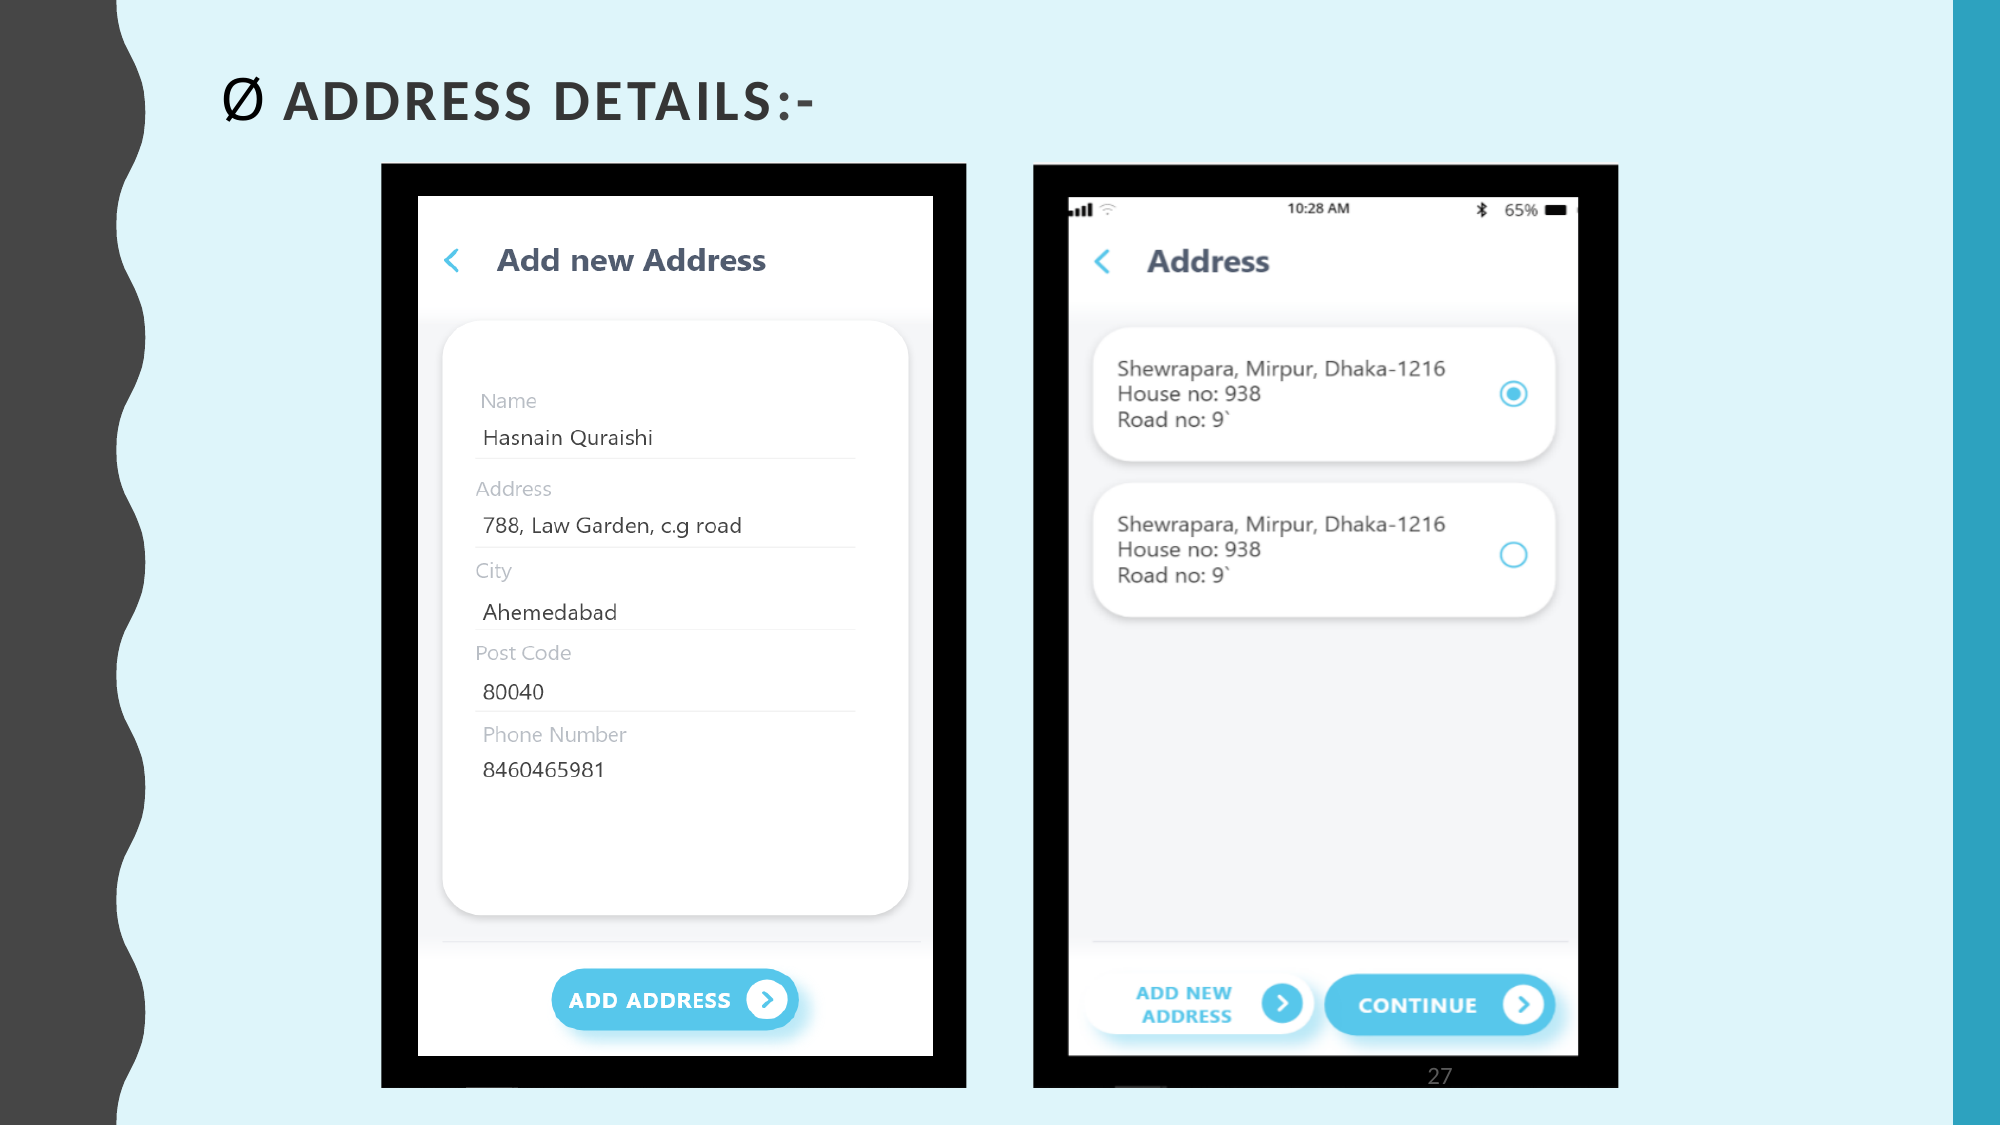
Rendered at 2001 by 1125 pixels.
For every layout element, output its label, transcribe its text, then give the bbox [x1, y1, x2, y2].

title address details:- [205, 62, 1876, 308]
picture [1033, 162, 1619, 1088]
text_box 27 [1412, 1045, 1876, 1103]
picture [381, 162, 967, 1088]
